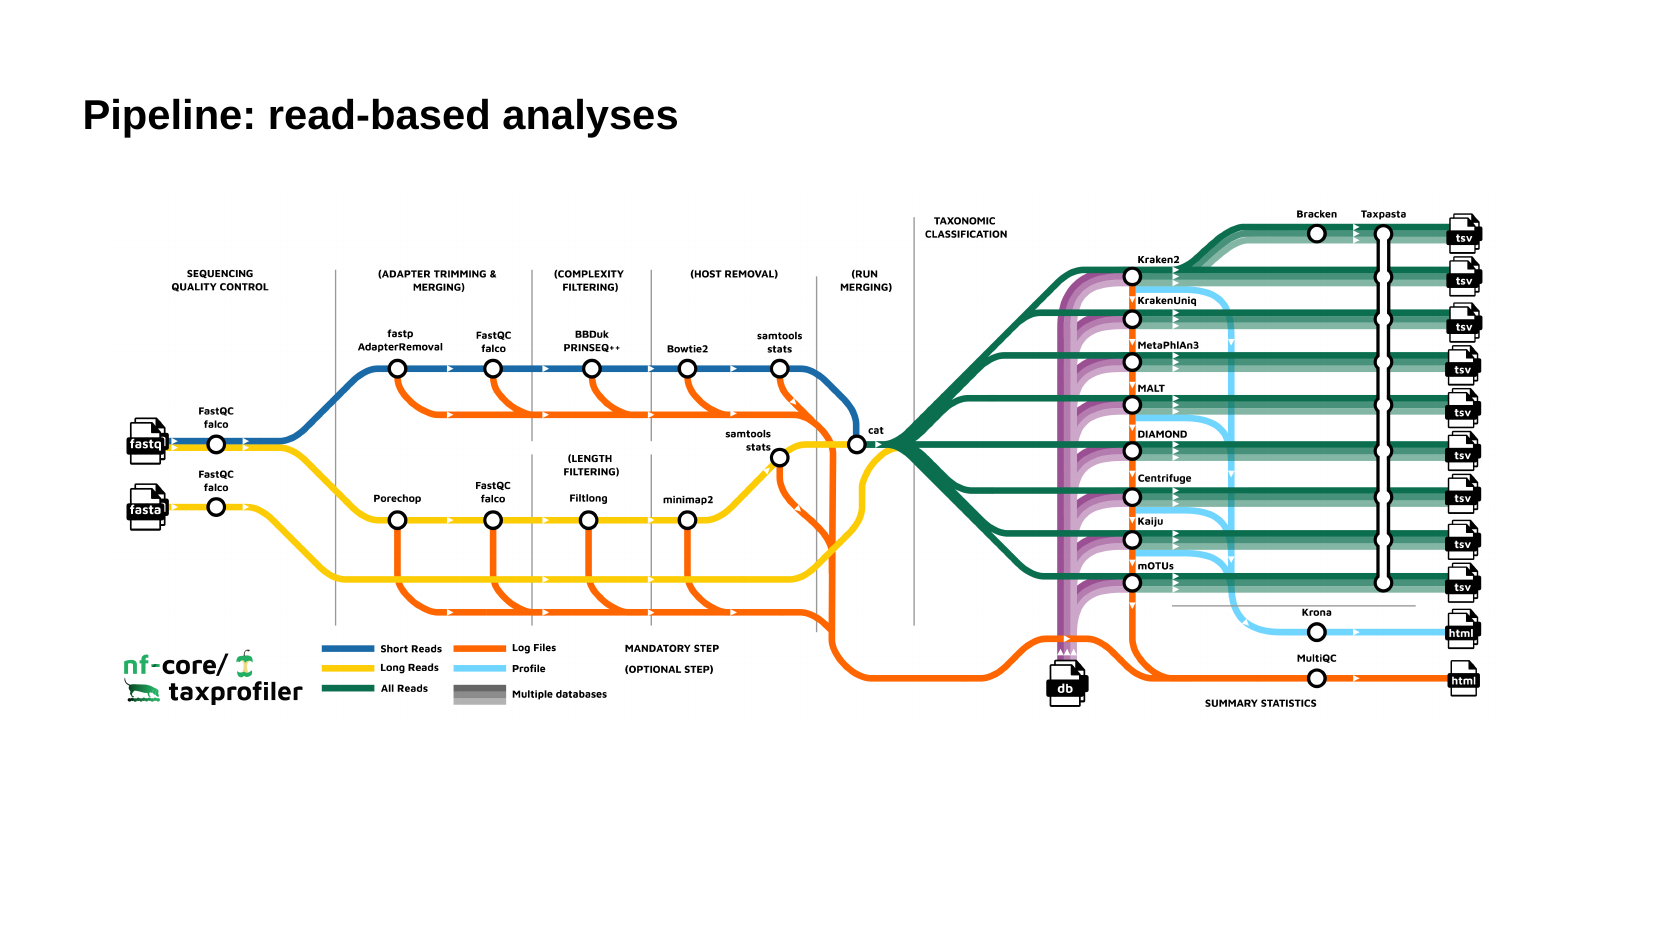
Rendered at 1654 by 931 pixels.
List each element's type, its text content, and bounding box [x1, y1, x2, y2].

picture [112, 192, 1496, 720]
title Pipeline: read-based analyses [82, 37, 1571, 193]
